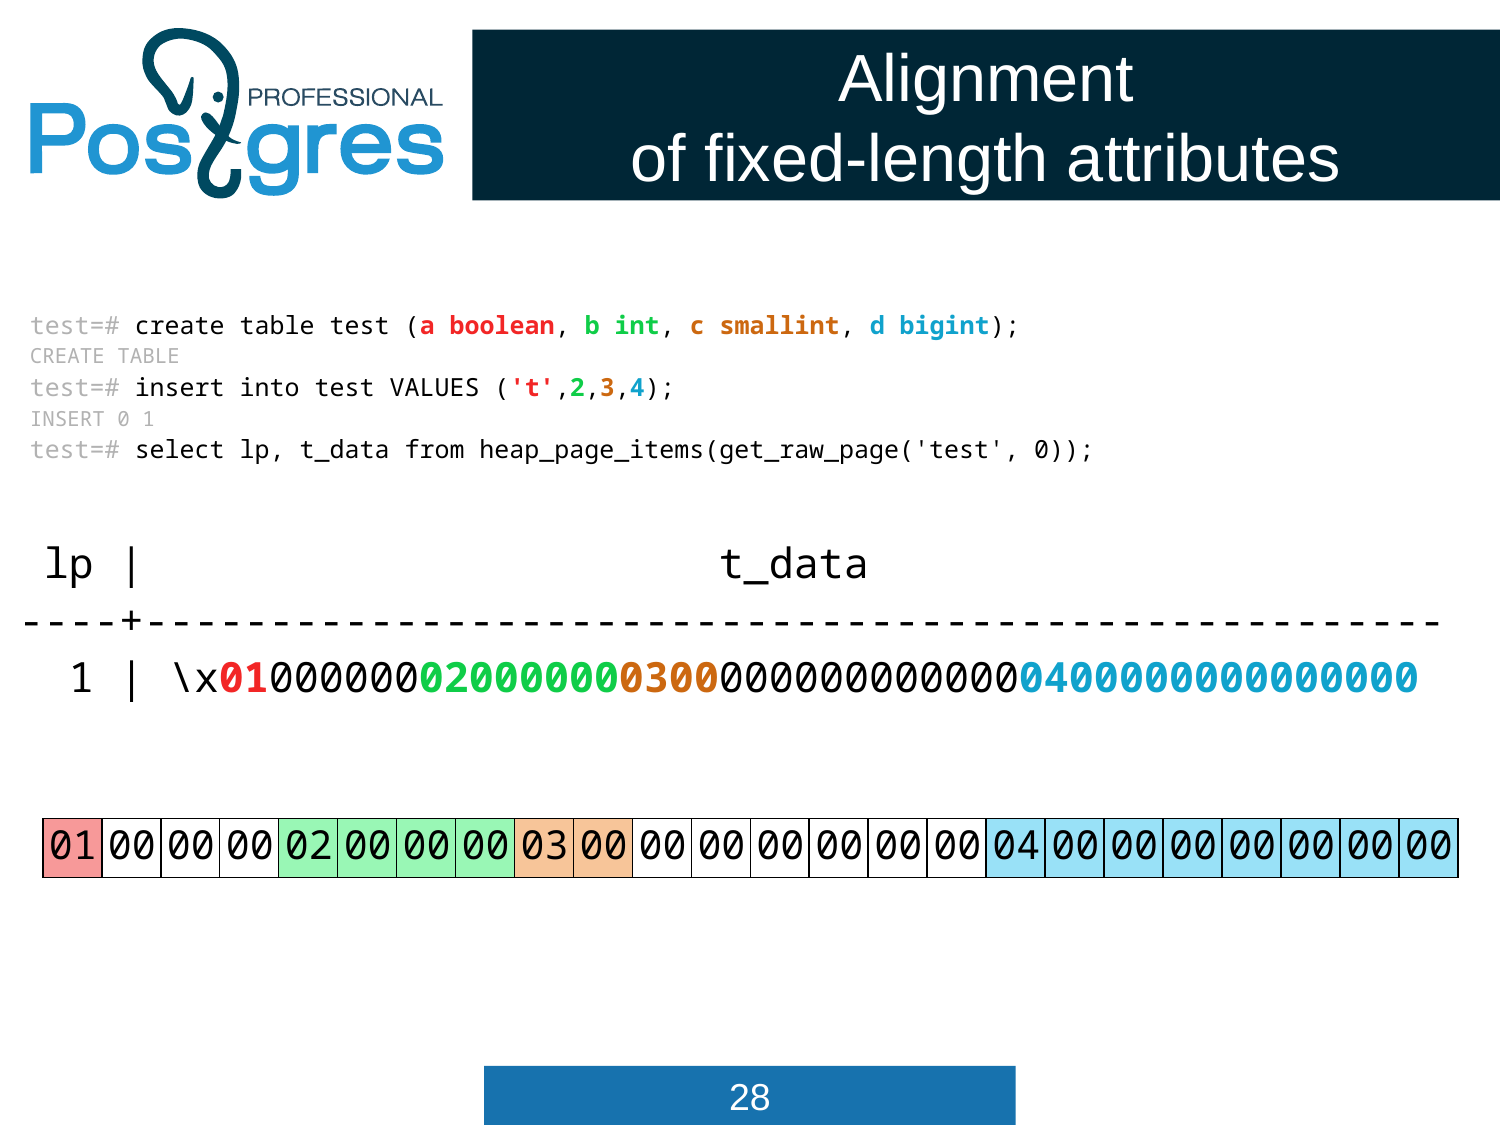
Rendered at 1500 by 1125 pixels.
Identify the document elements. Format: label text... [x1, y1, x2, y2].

picture [0, 225, 1500, 1125]
title Alignment of fixed-length attributes [472, 29, 1500, 201]
